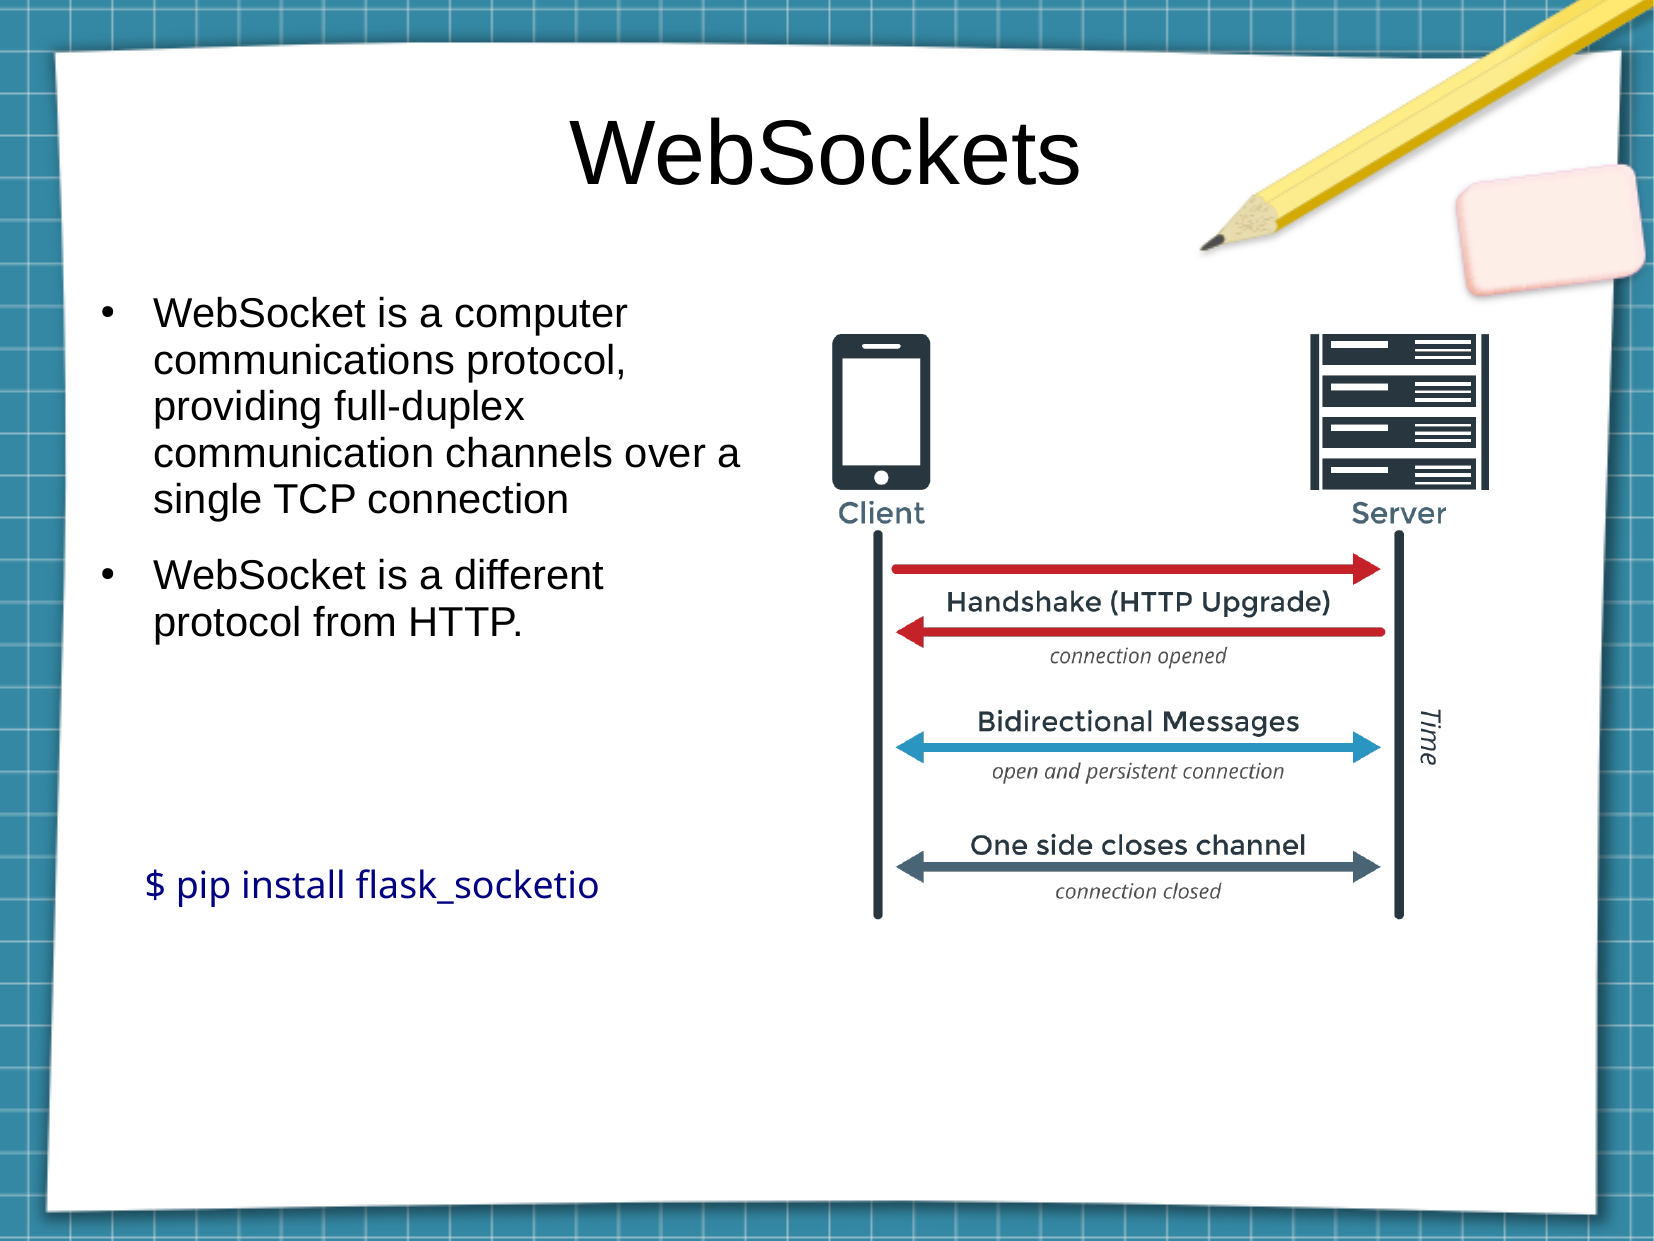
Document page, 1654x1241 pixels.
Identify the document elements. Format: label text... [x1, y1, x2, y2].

picture [0, 0, 1654, 1241]
text_box $ pip install flask_socketio [129, 851, 697, 910]
title WebSockets [82, 49, 1571, 257]
list WebSocket is a computer communications protocol, providing full-duplex communication channels over a single TCP connection WebSocket is a different protocol from HTTP. [82, 290, 745, 1010]
